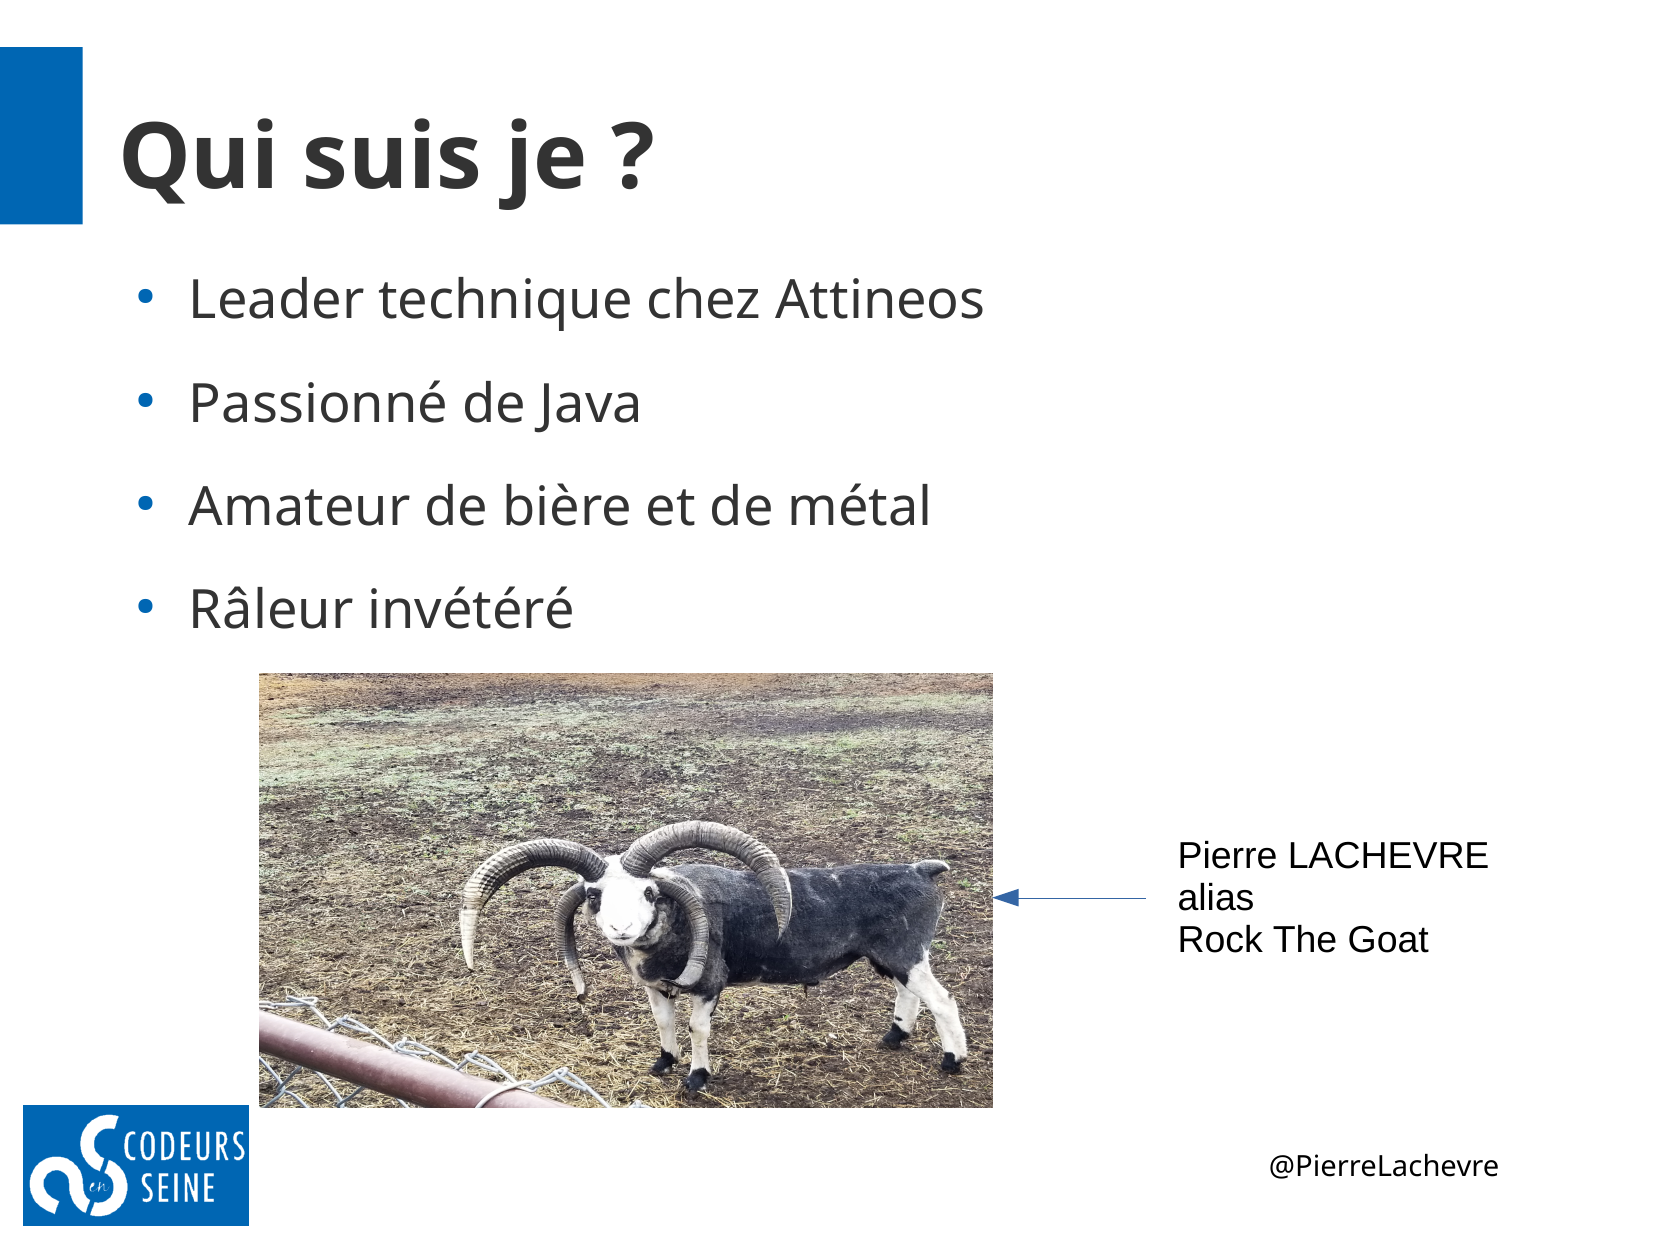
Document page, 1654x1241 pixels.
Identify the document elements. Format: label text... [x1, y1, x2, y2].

picture [259, 673, 993, 1108]
list Leader technique chez Attineos Passionné de Java Amateur de bière et de métal Râleur invétéré [118, 261, 1182, 650]
picture [23, 1105, 249, 1226]
text_box Pierre LACHEVRE alias Rock The Goat [1163, 826, 1505, 968]
title Qui suis je ? [118, 49, 1571, 257]
